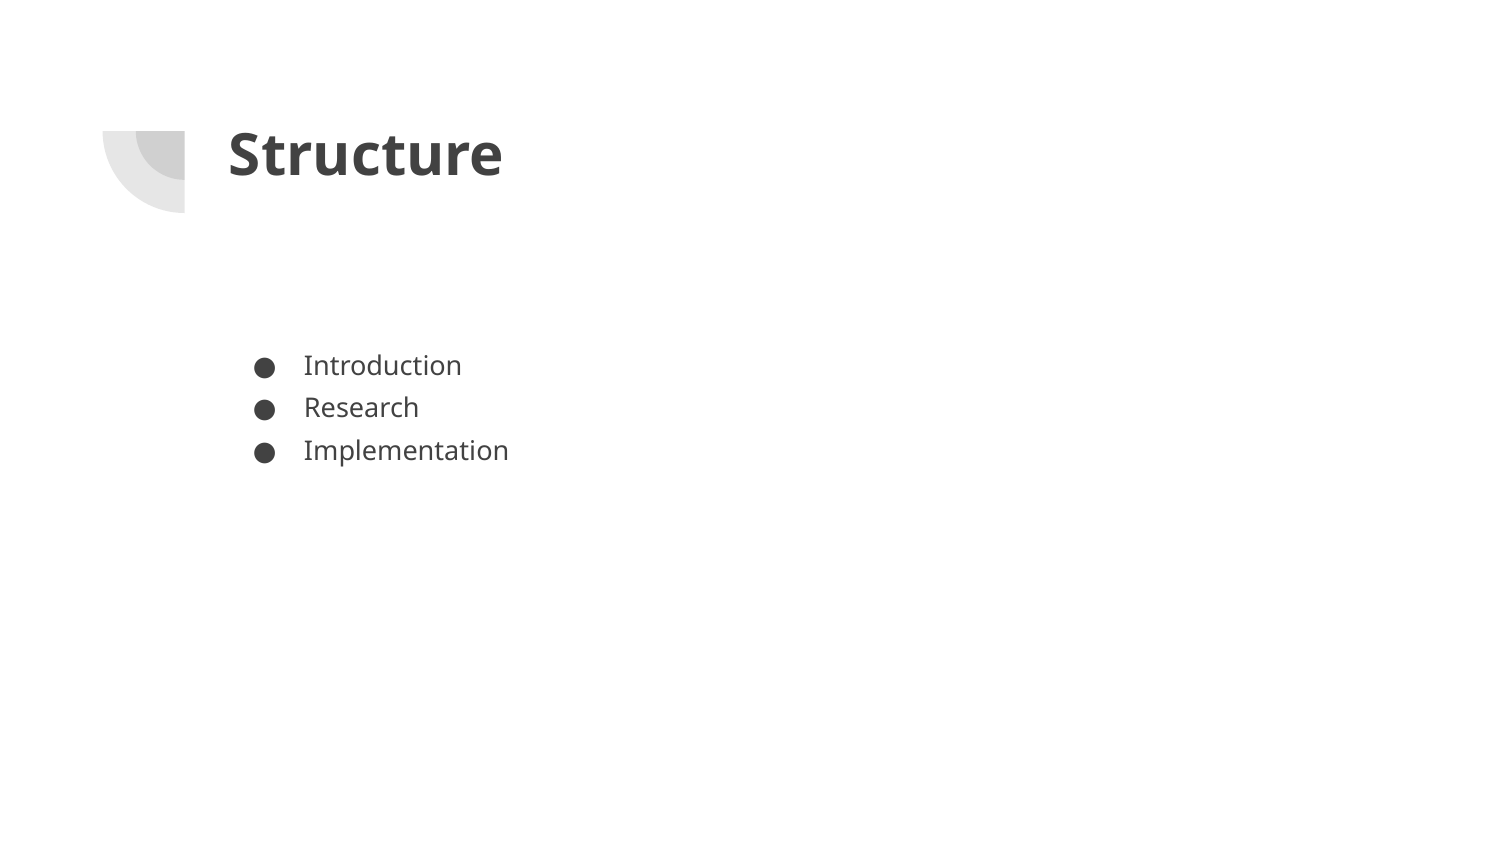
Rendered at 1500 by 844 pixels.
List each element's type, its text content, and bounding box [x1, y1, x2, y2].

title Structure [213, 98, 1368, 263]
list Introduction Research Implementation [213, 326, 1368, 744]
